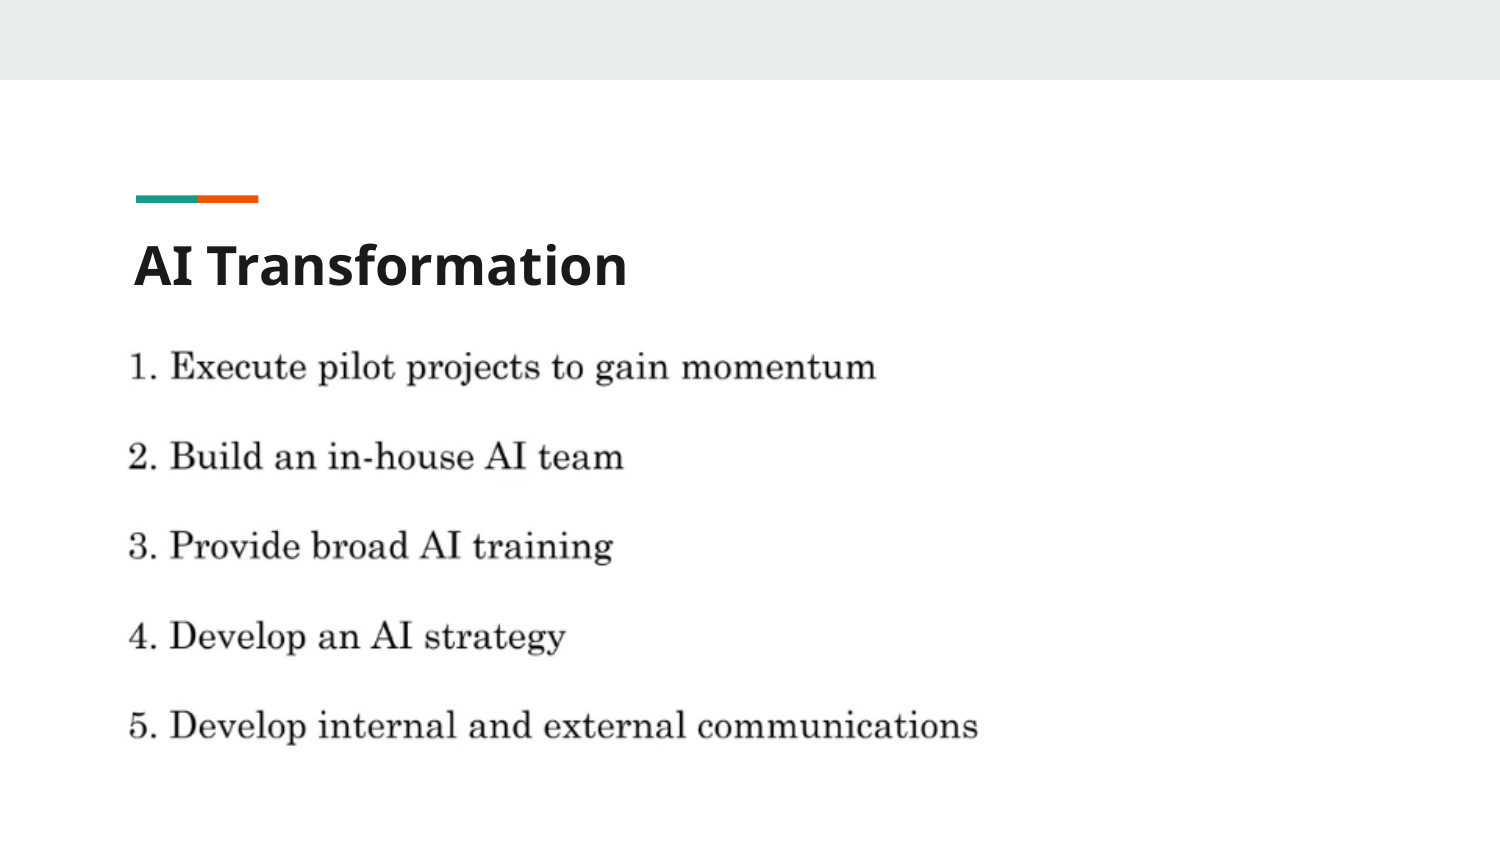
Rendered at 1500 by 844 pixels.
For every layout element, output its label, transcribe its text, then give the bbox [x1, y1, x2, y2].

title AI Transformation [119, 216, 1381, 305]
picture [122, 340, 988, 749]
